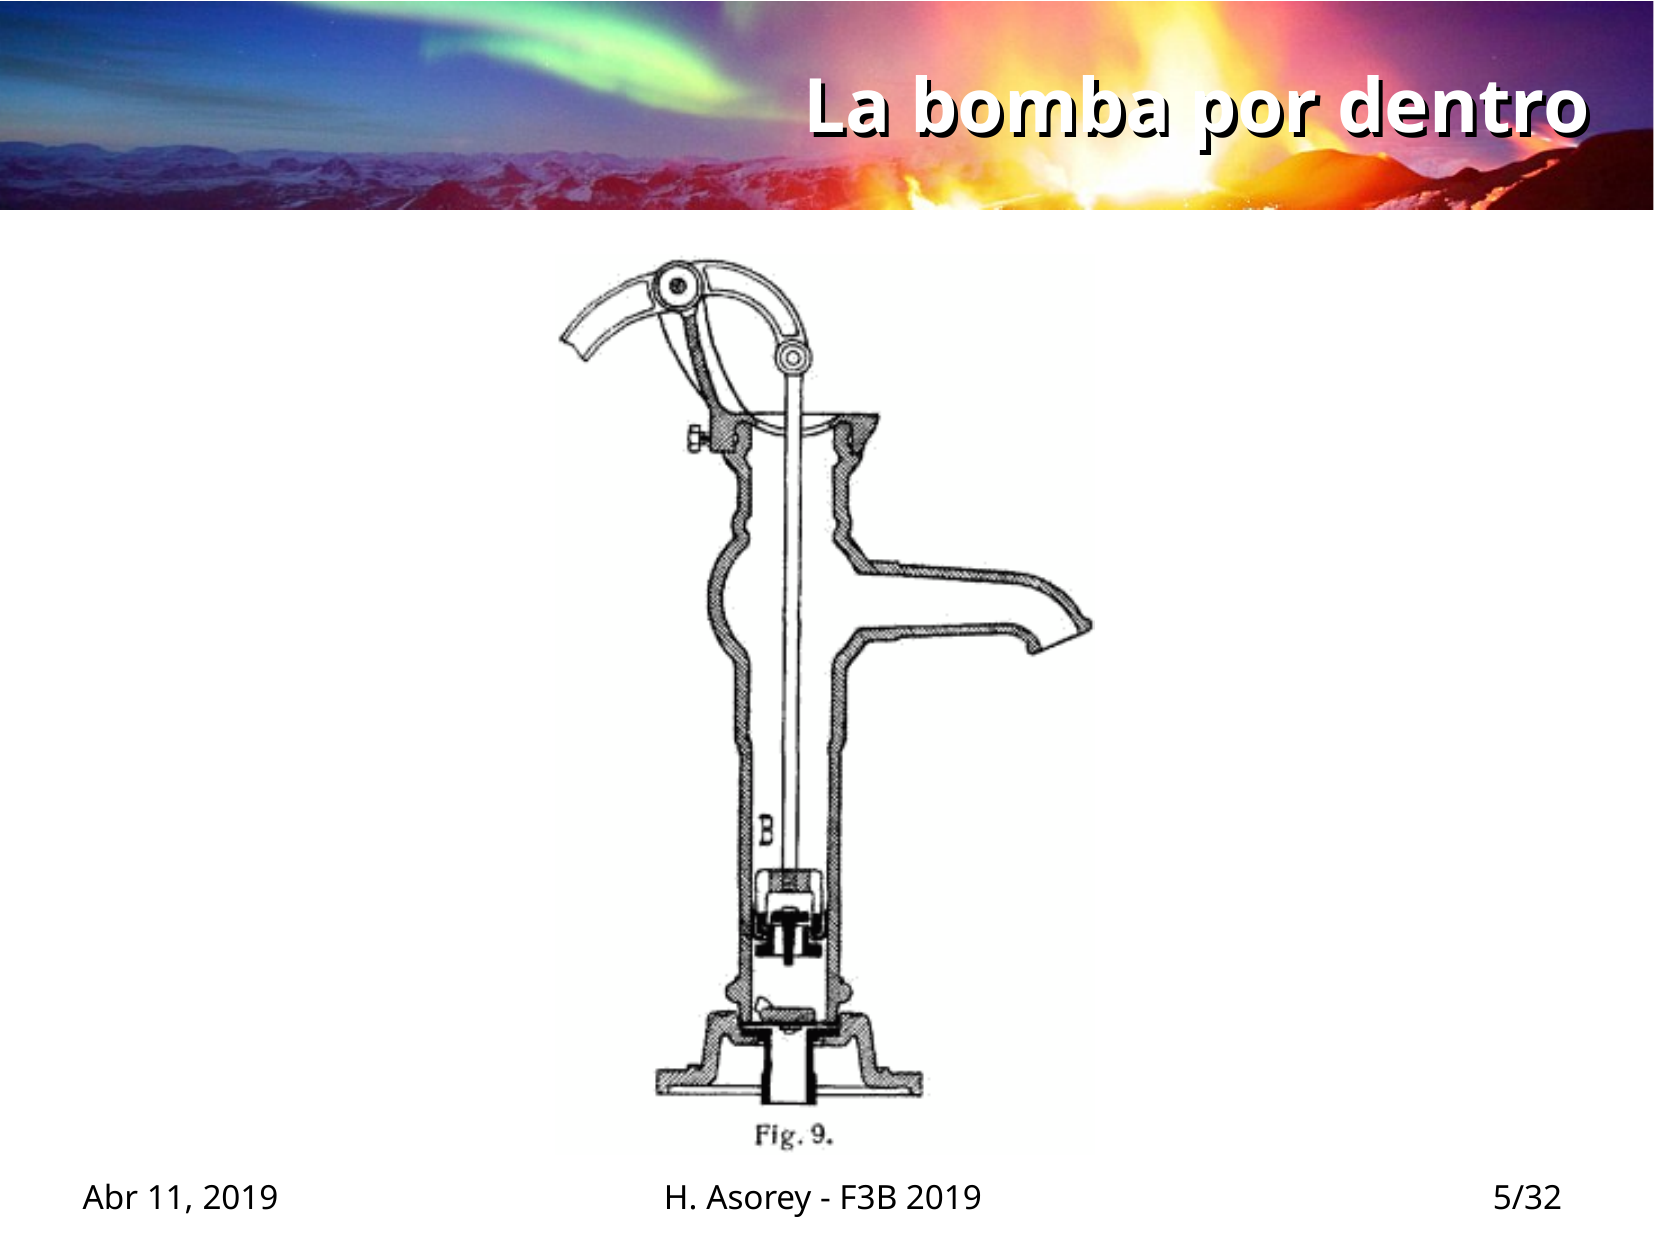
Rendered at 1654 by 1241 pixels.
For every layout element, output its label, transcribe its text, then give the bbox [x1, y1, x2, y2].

title La bomba por dentro [45, 15, 1606, 191]
picture [0, 1, 1654, 210]
picture [555, 254, 1095, 1156]
